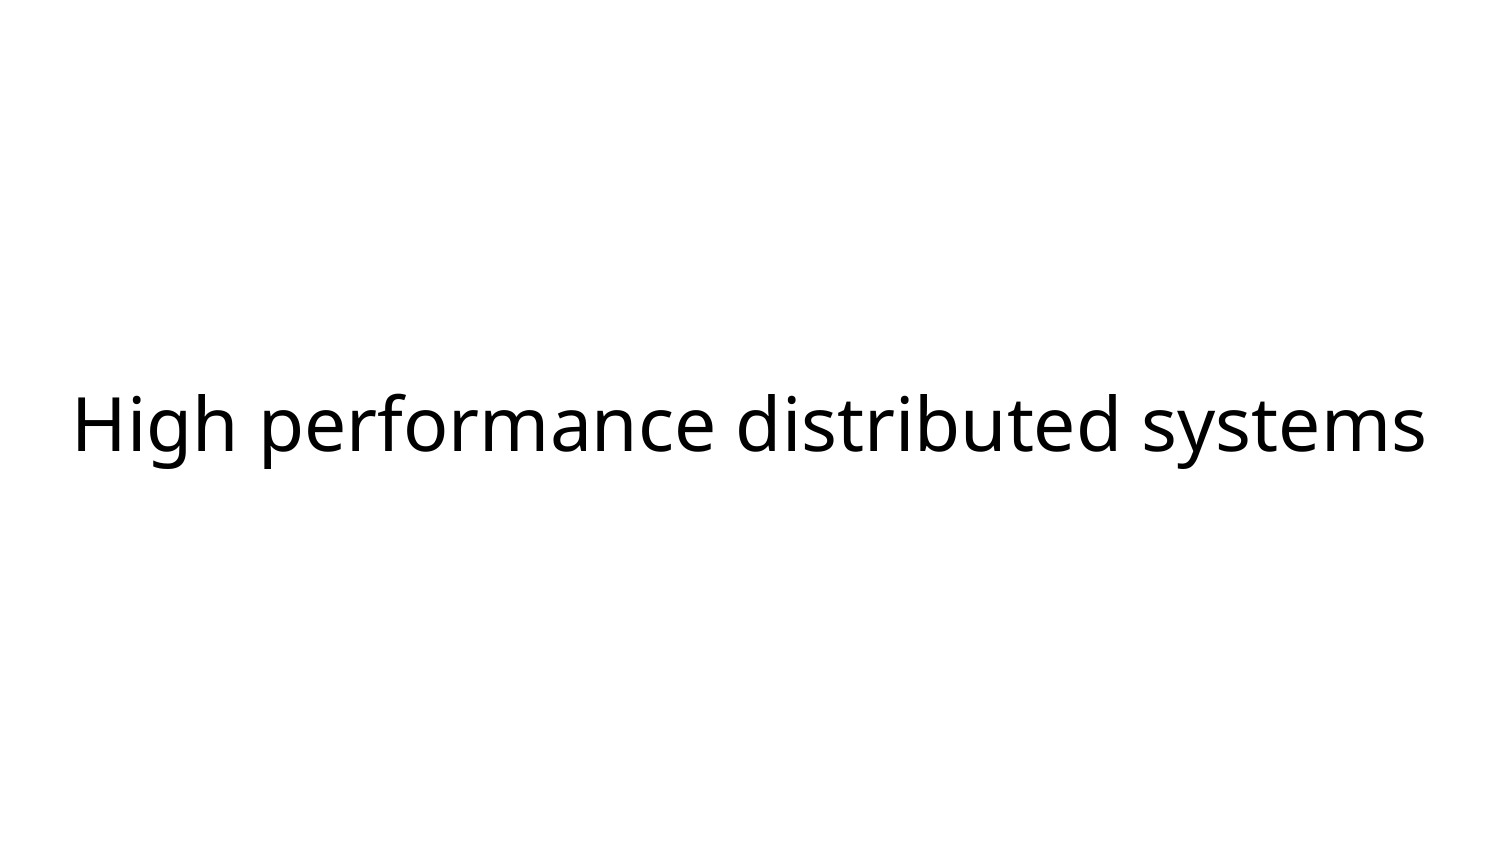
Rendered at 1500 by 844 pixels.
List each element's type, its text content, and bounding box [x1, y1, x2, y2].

title High performance distributed systems [0, 352, 1500, 491]
